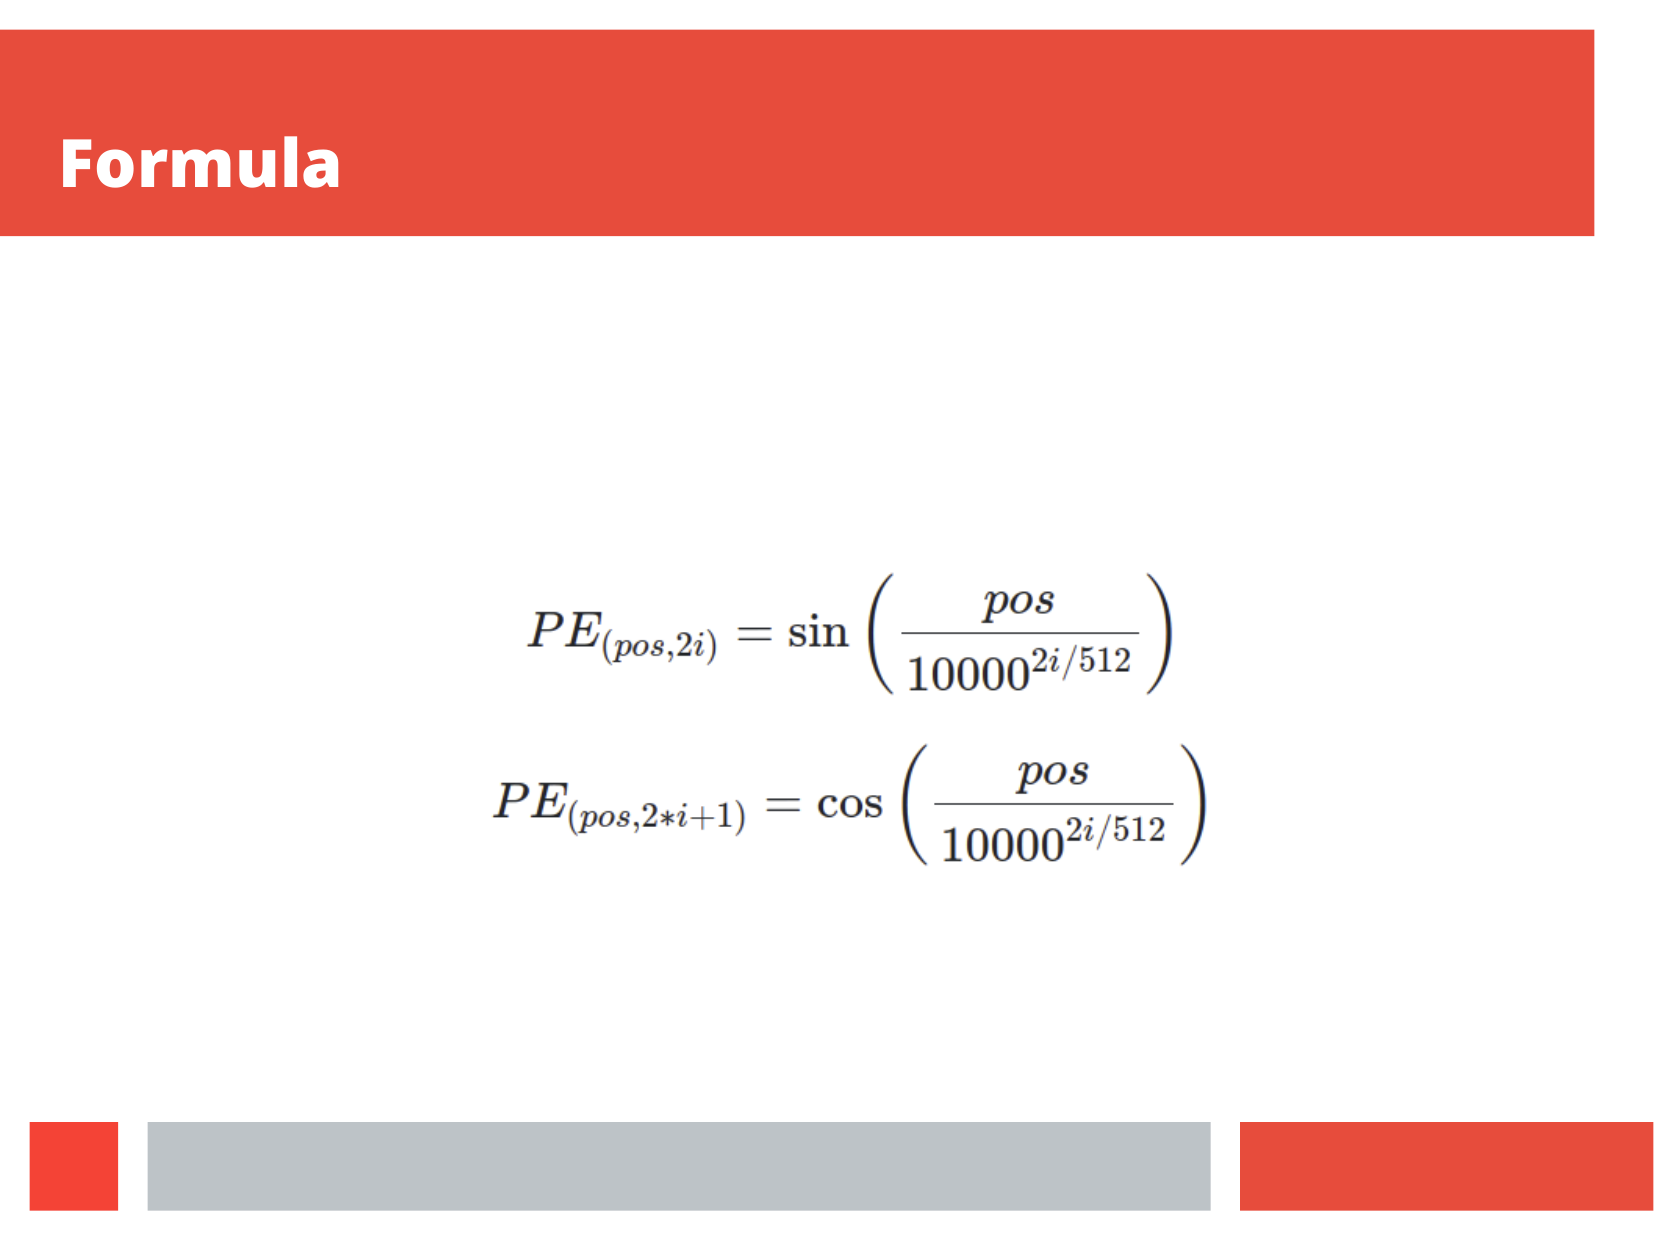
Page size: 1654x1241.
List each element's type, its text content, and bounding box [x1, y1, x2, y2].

picture [406, 537, 1252, 885]
title Formula [59, 59, 1595, 207]
